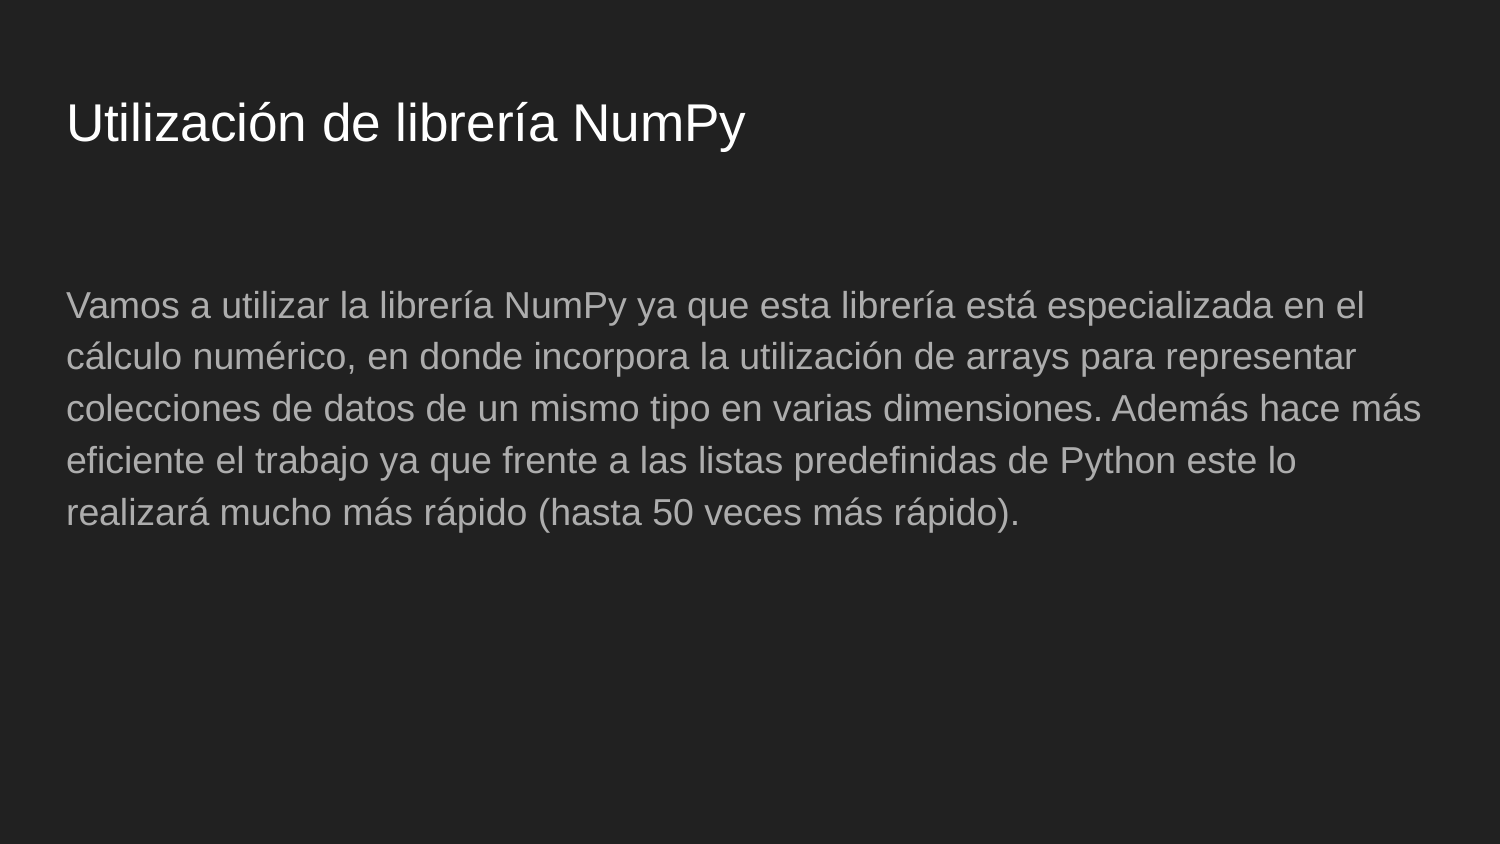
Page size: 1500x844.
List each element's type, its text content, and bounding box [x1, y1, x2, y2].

title Utilización de librería NumPy [51, 72, 1449, 167]
list Vamos a utilizar la librería NumPy ya que esta librería está especializada en el cálculo numérico, en donde incorpora la utilización de arrays para representar colecciones de datos de un mismo tipo en varias dimensiones. Además hace más eficiente el trabajo ya que frente a las listas predefinidas de Python este lo realizará mucho más rápido (hasta 50 veces más rápido). [51, 189, 1449, 750]
